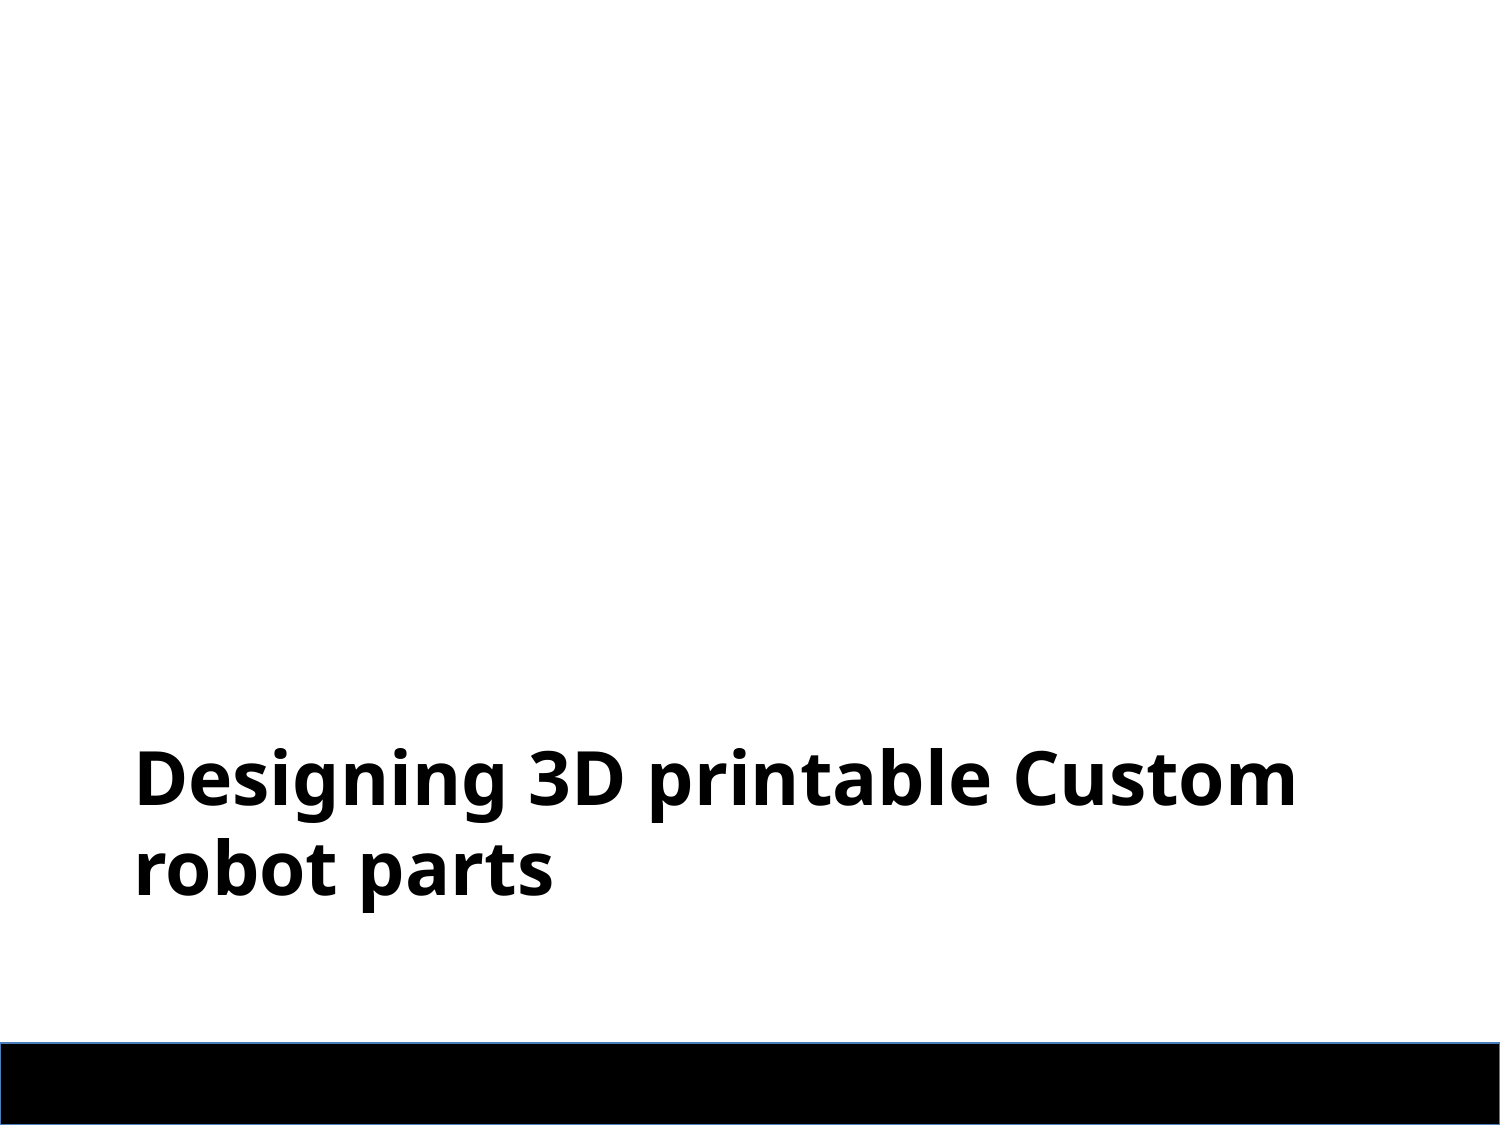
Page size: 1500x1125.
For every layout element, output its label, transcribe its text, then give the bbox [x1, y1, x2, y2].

title Designing 3D printable Custom robot parts [118, 722, 1394, 947]
